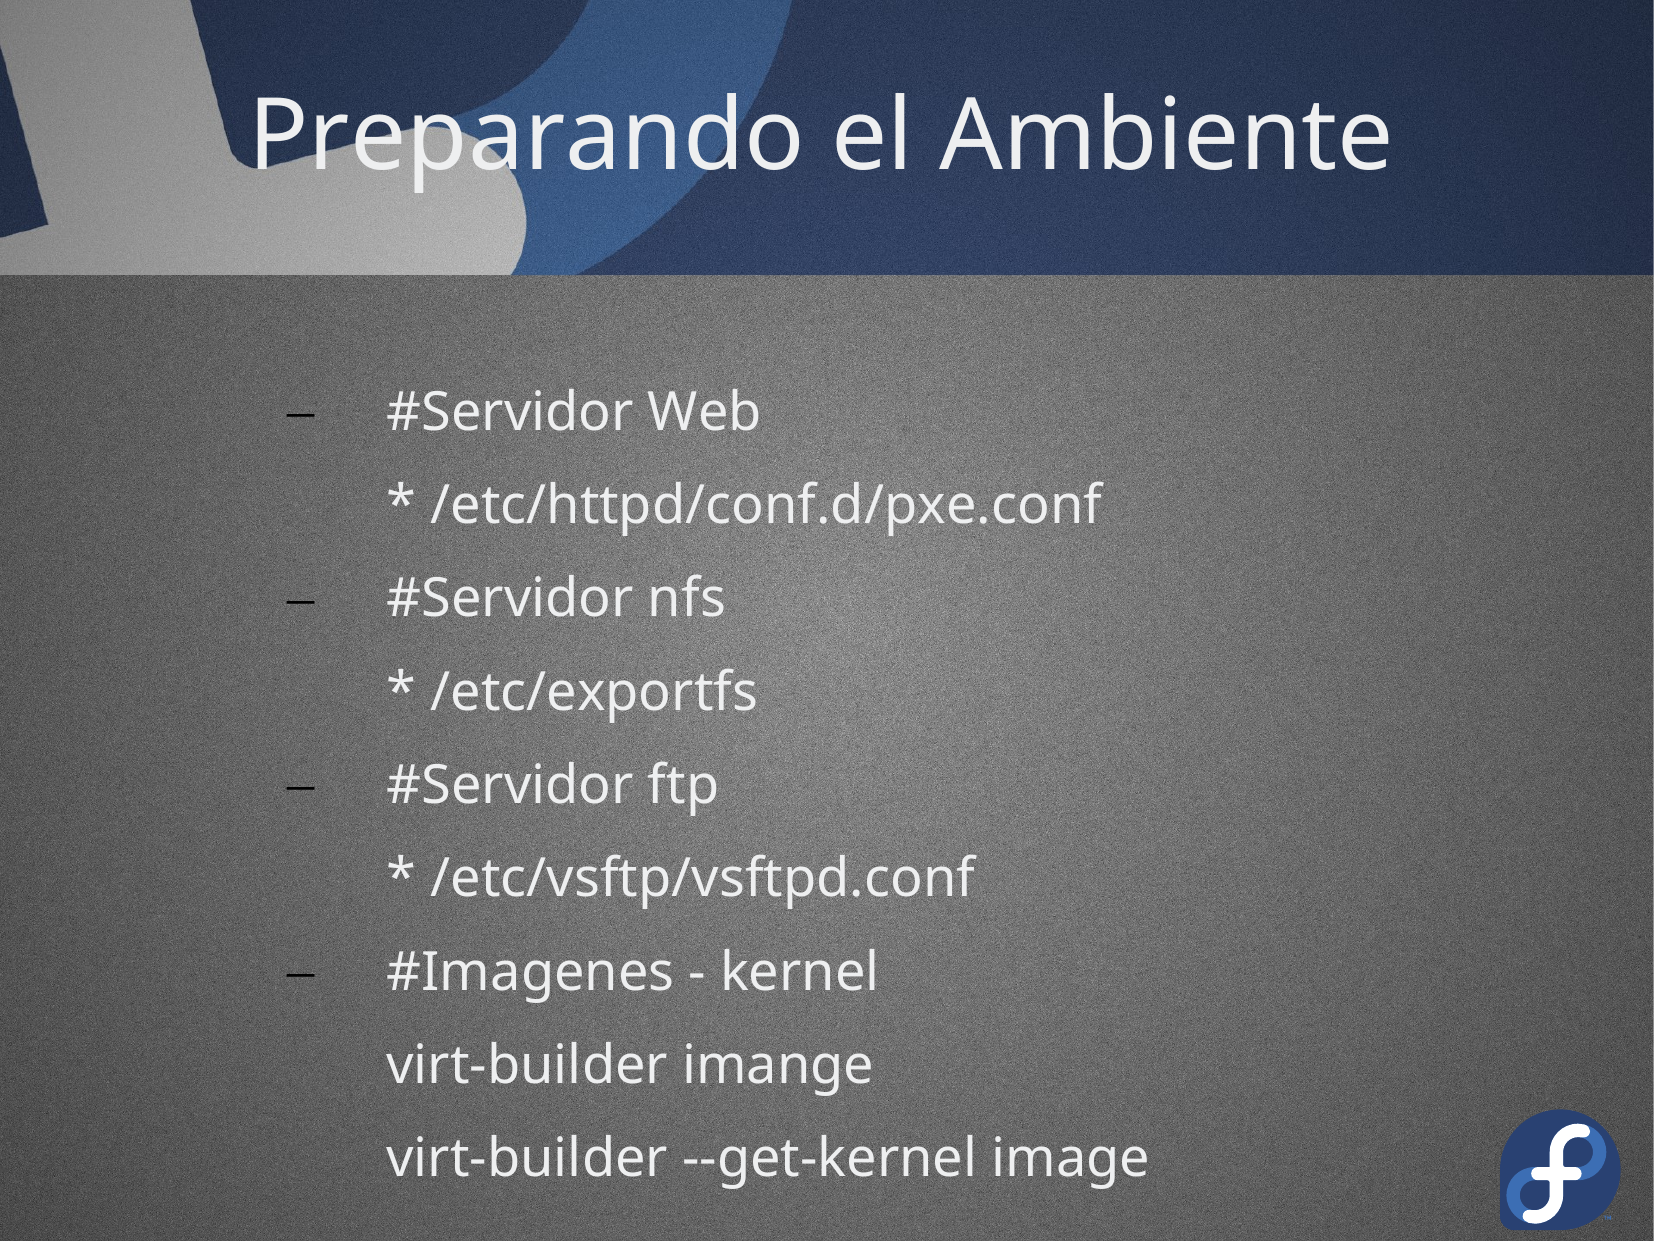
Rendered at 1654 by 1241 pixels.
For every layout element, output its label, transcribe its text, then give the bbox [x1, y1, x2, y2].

text_box Preparando el Ambiente [83, 30, 1561, 237]
picture [0, 0, 1654, 1241]
text_box #Servidor Web * /etc/httpd/conf.d/pxe.conf #Servidor nfs * /etc/exportfs #Servidor ftp * /etc/vsftp/vsftpd.conf #Imagenes - kernel virt-builder imange virt-builder --get-kernel image [180, 371, 1233, 1199]
